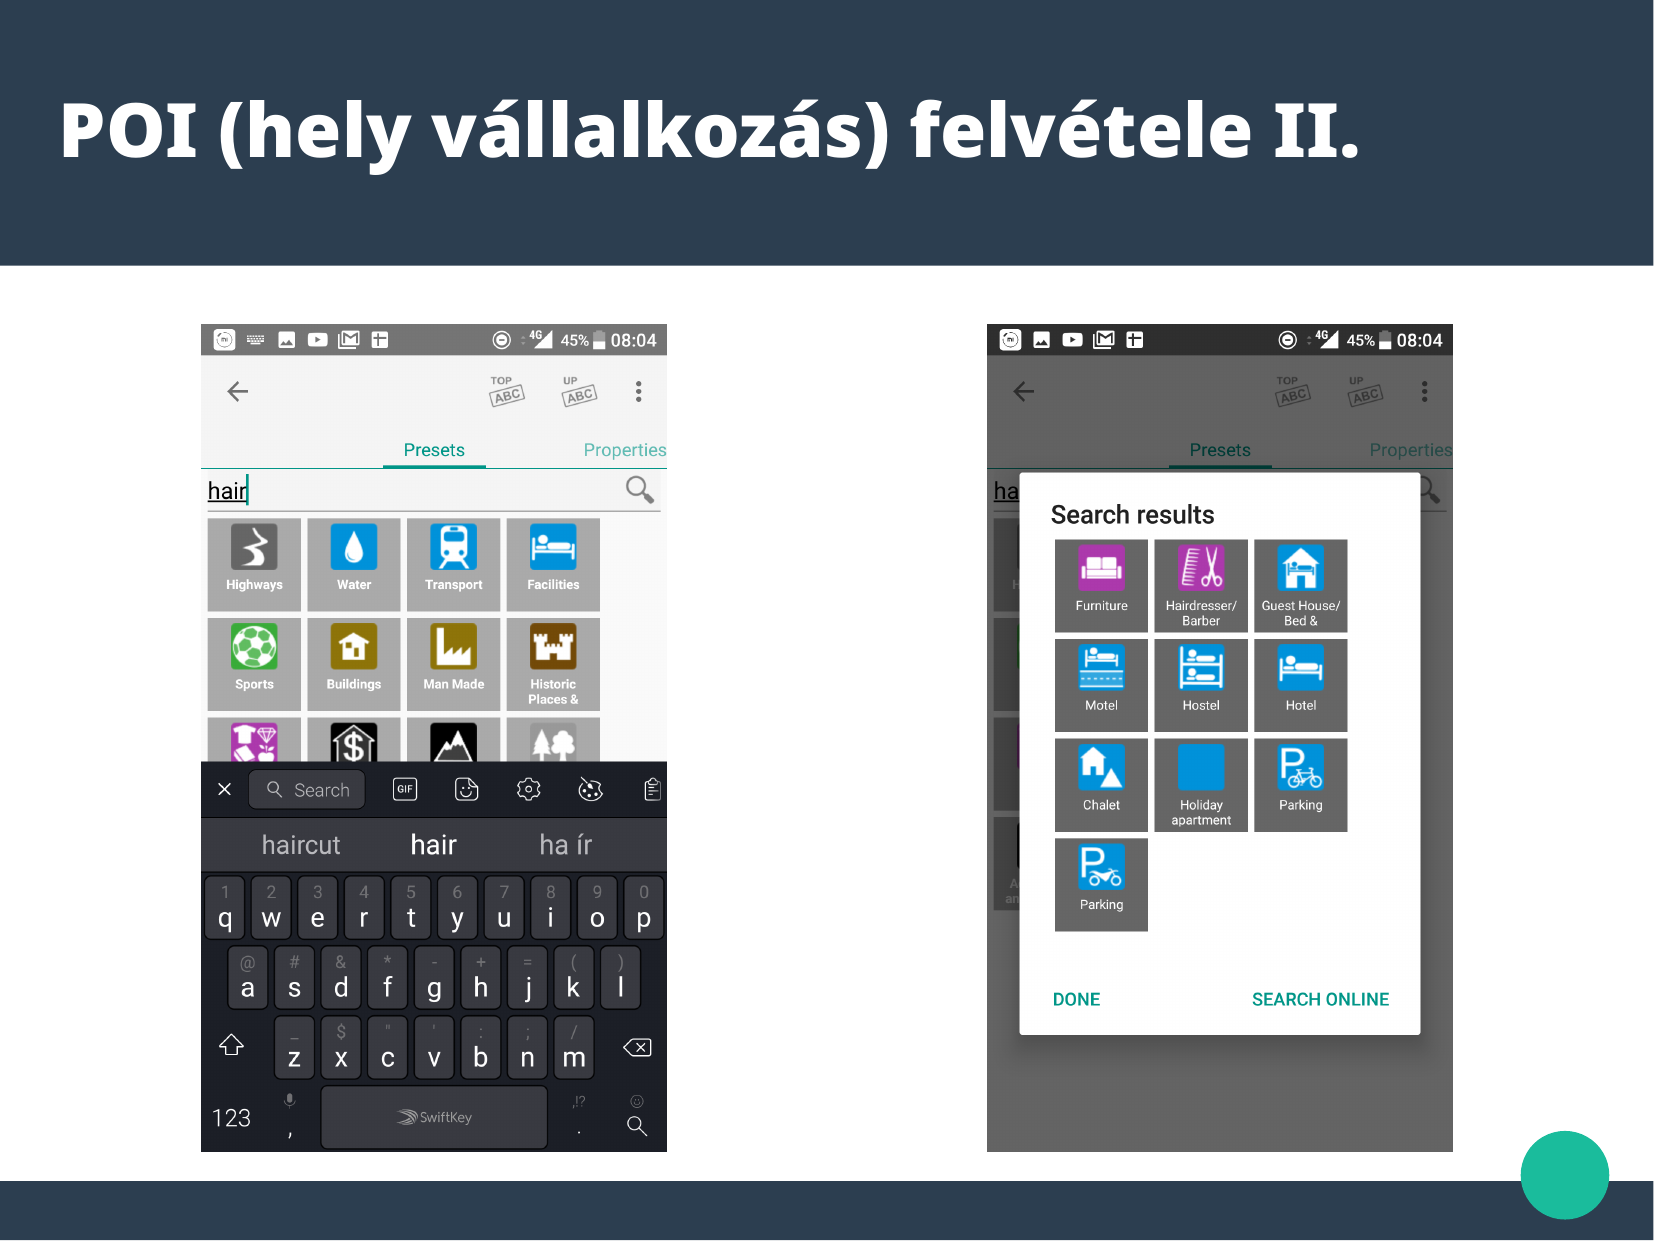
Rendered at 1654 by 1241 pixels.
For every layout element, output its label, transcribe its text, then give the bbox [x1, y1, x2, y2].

picture [987, 324, 1453, 1152]
picture [201, 324, 667, 1152]
title POI (hely vállalkozás) felvétele II. [59, 49, 1595, 207]
